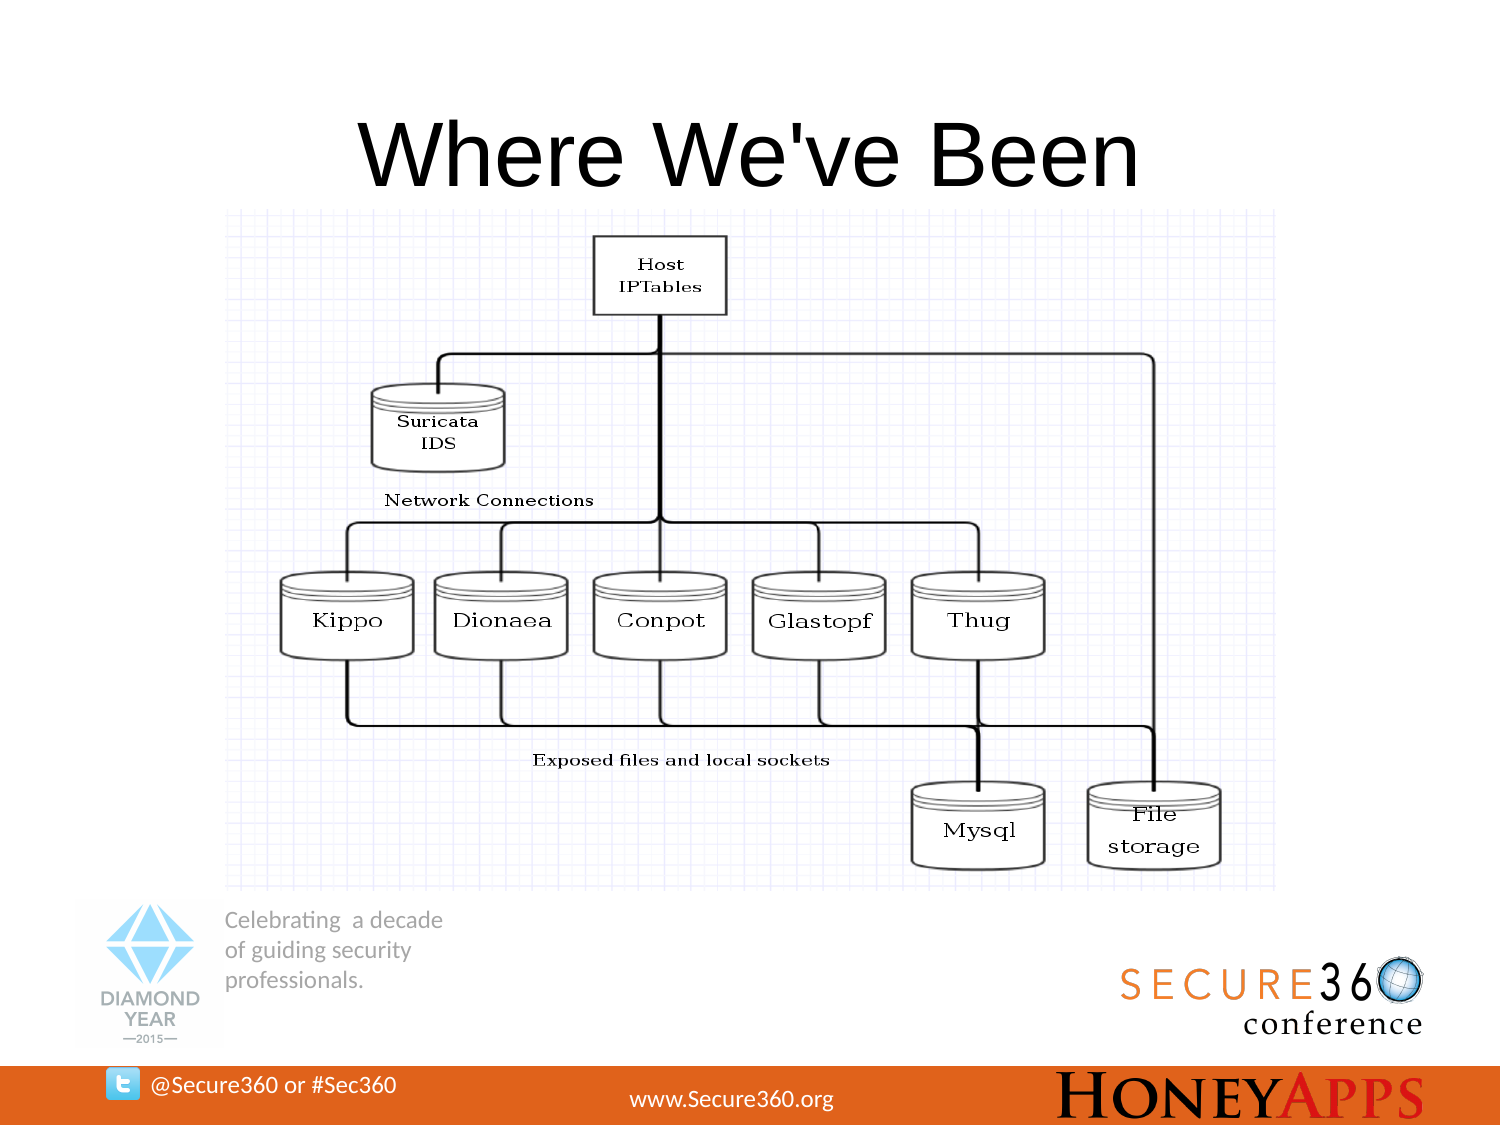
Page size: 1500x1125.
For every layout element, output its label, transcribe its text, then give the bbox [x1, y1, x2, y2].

picture [75, 899, 224, 1048]
picture [106, 1067, 140, 1100]
picture [225, 209, 1276, 892]
title Where We've Been [112, 99, 1388, 211]
picture [1004, 956, 1486, 1125]
